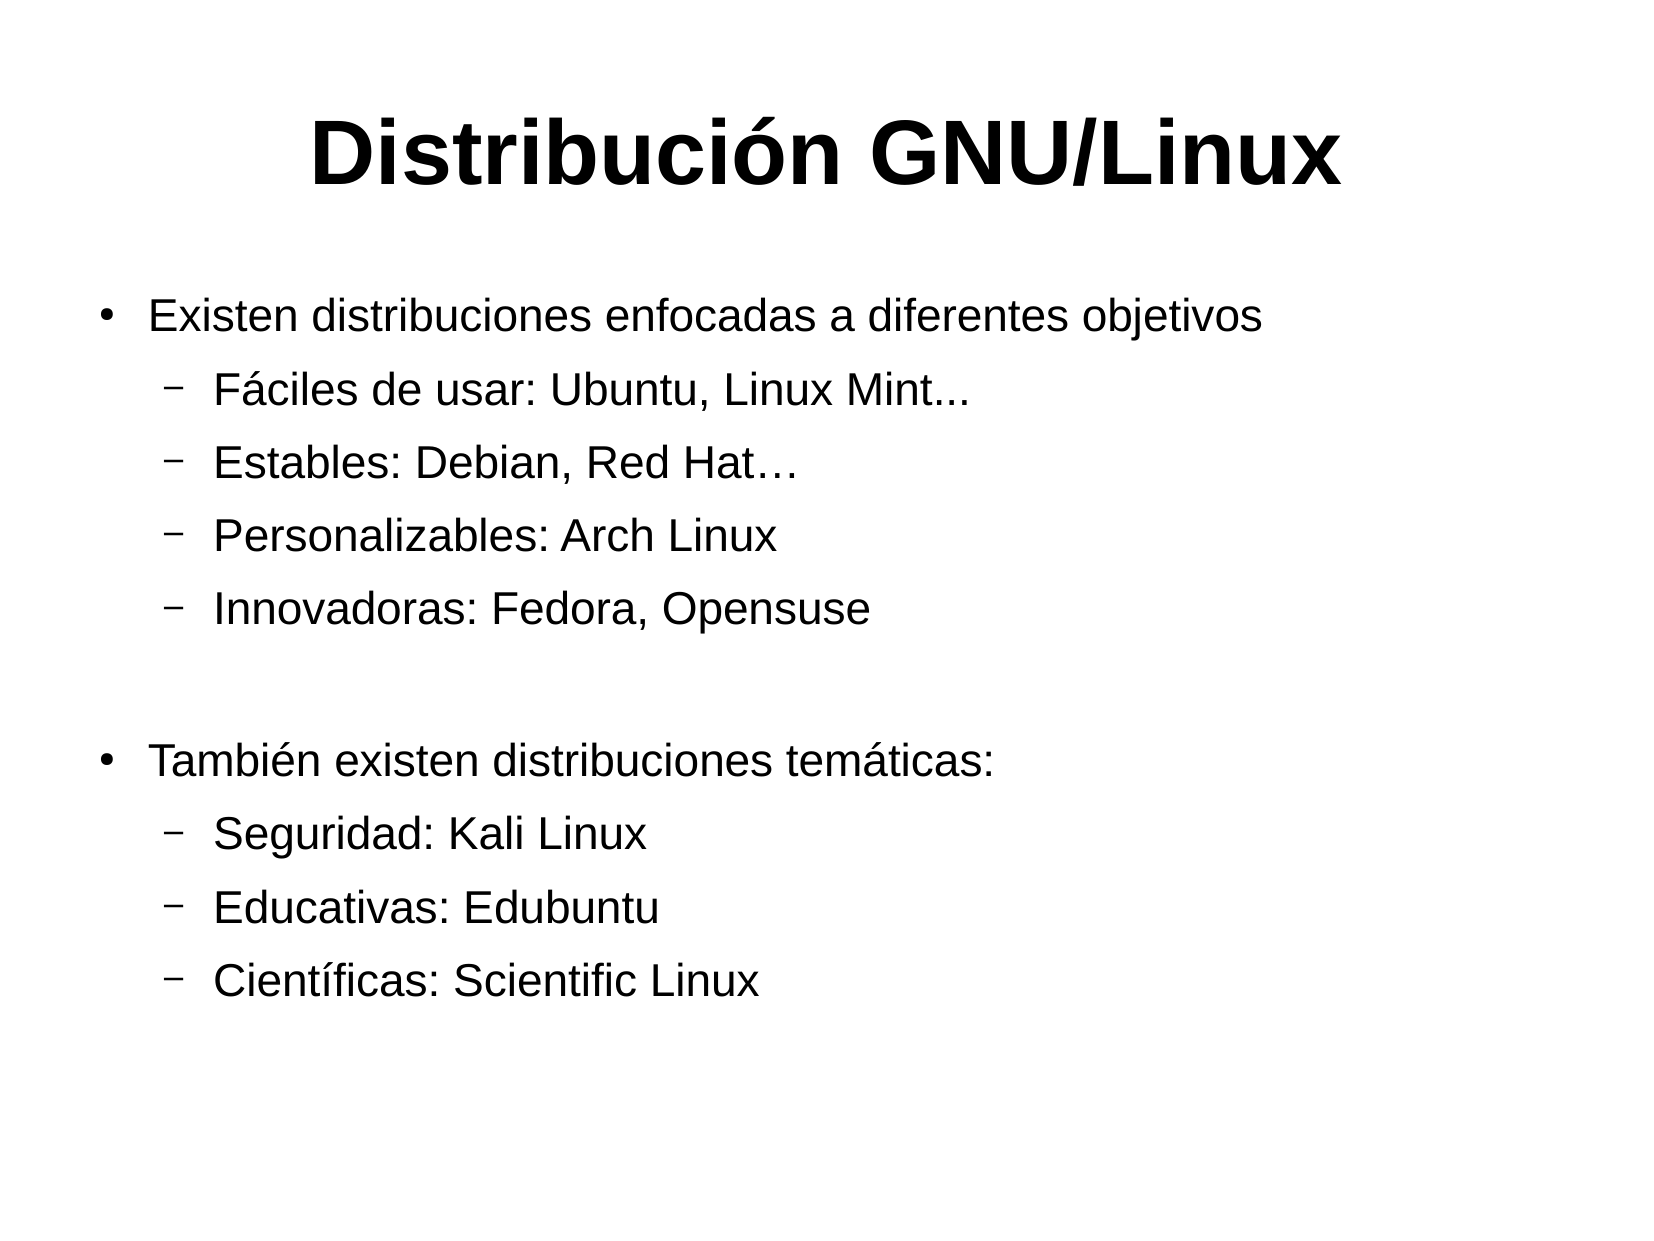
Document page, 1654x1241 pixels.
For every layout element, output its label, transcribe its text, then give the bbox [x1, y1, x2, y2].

list Existen distribuciones enfocadas a diferentes objetivos Fáciles de usar: Ubuntu, Linux Mint... Estables: Debian, Red Hat… Personalizables: Arch Linux Innovadoras: Fedora, Opensuse También existen distribuciones temáticas: Seguridad: Kali Linux Educativas: Edubuntu Científicas: Scientific Linux [82, 290, 1571, 1010]
title Distribución GNU/Linux [82, 49, 1571, 257]
